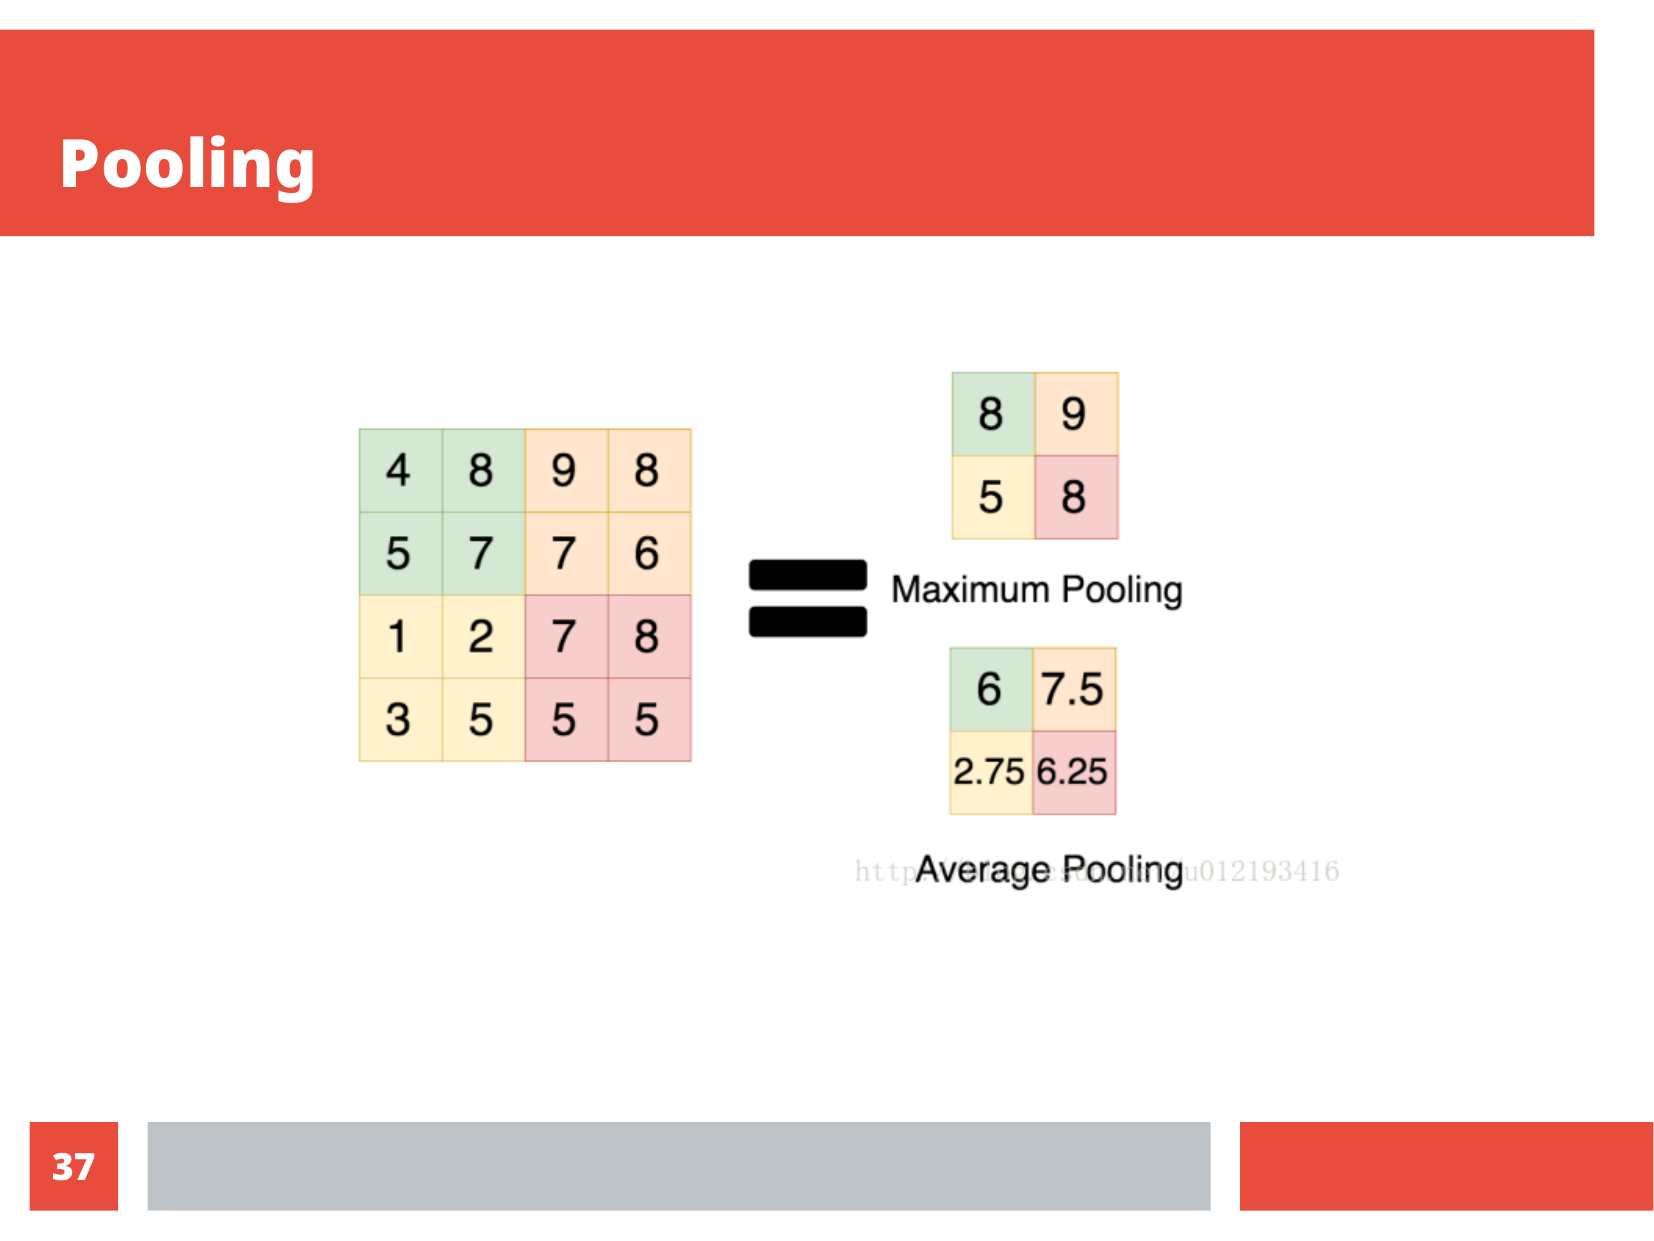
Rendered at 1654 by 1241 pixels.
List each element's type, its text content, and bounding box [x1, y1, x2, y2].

picture [306, 352, 1359, 903]
title Pooling [59, 59, 1595, 207]
